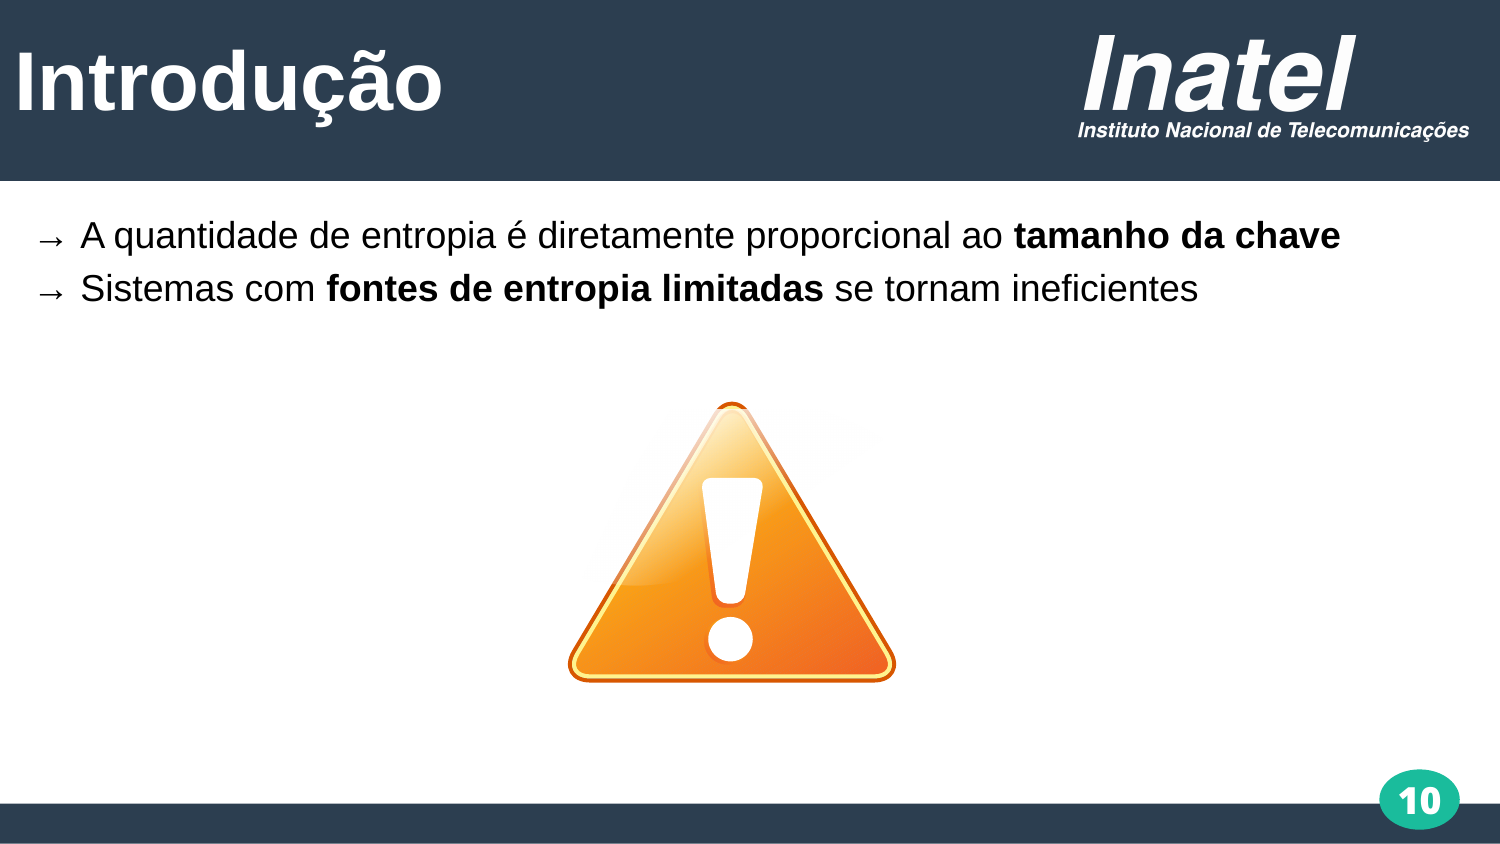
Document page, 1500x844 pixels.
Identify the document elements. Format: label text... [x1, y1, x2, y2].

text_box Introdução [0, 27, 1063, 136]
picture [1078, 35, 1469, 142]
text_box → A quantidade de entropia é diretamente proporcional ao tamanho da chave → Sistemas com fontes de entropia limitadas se tornam ineficientes [17, 206, 1489, 318]
picture [513, 336, 951, 774]
